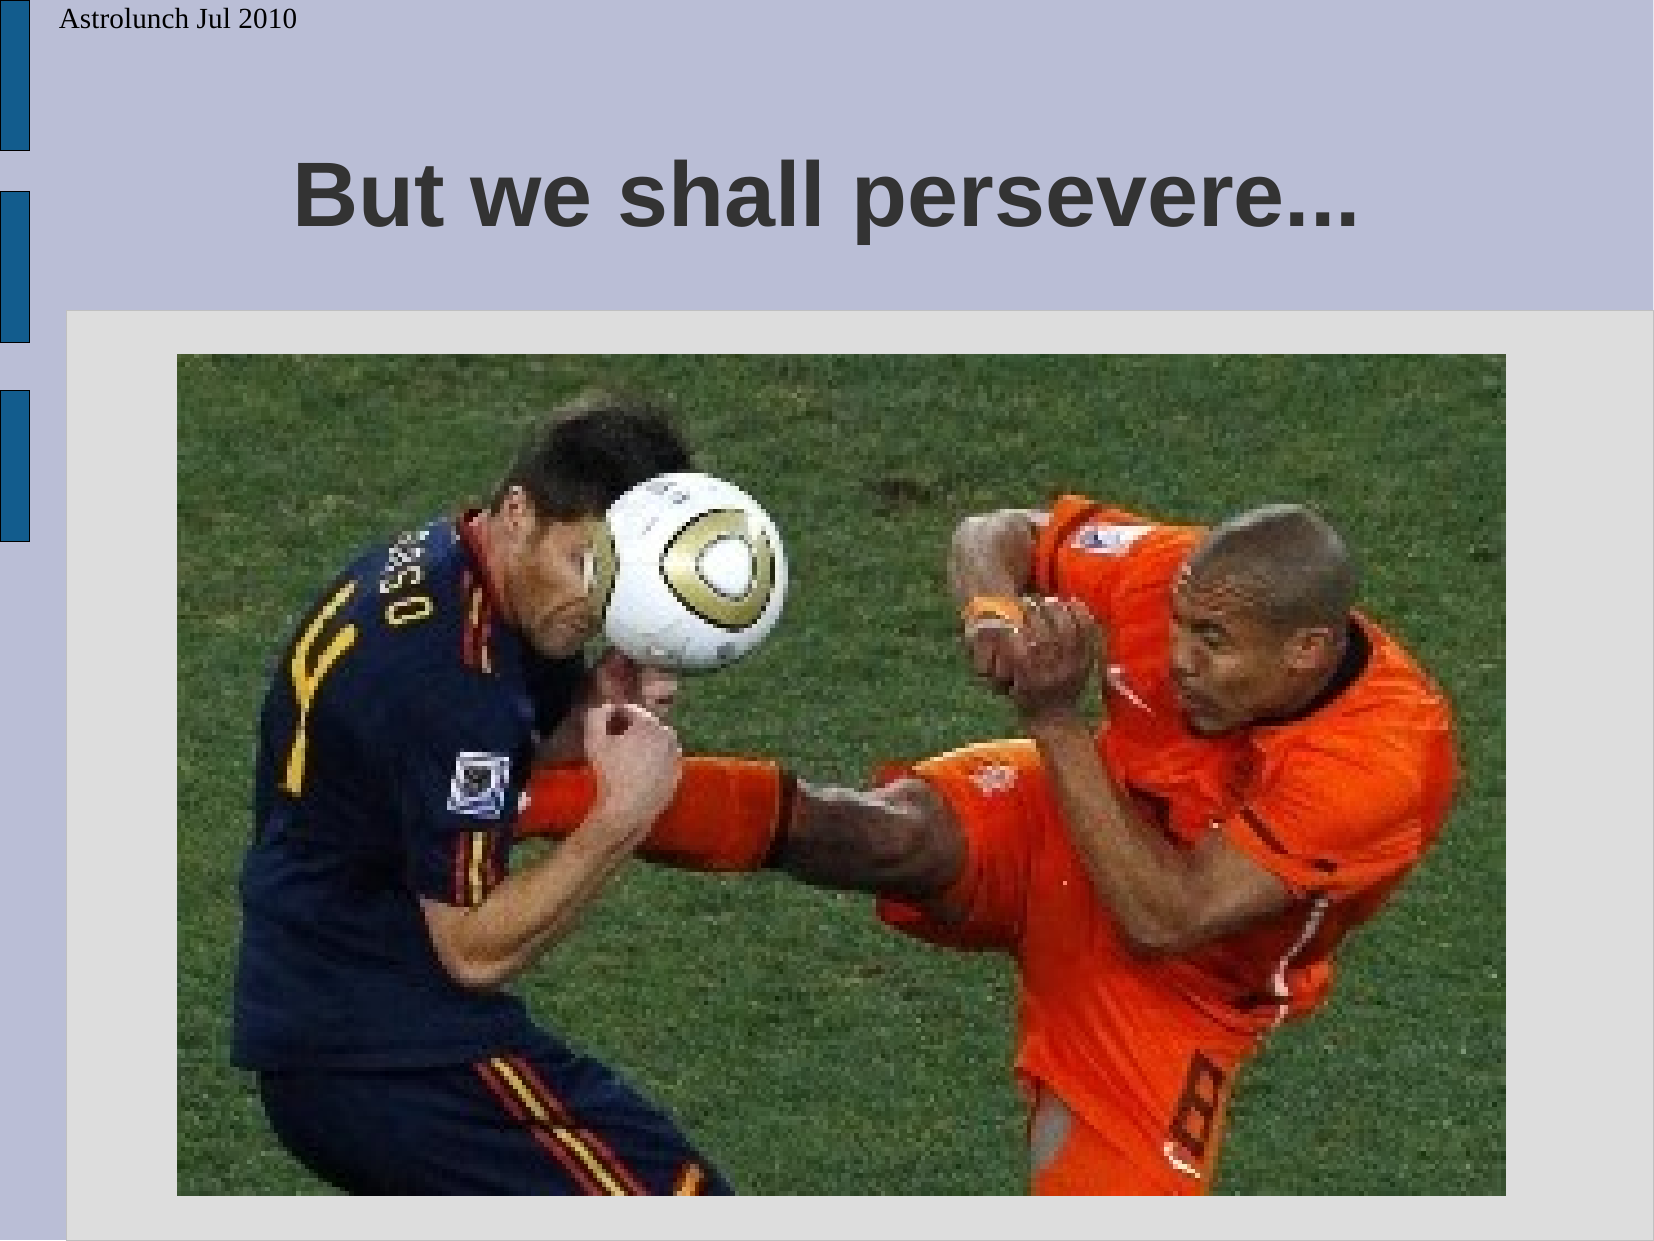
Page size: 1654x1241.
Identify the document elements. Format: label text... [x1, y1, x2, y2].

picture [177, 354, 1506, 1196]
title But we shall persevere... [121, 91, 1534, 299]
